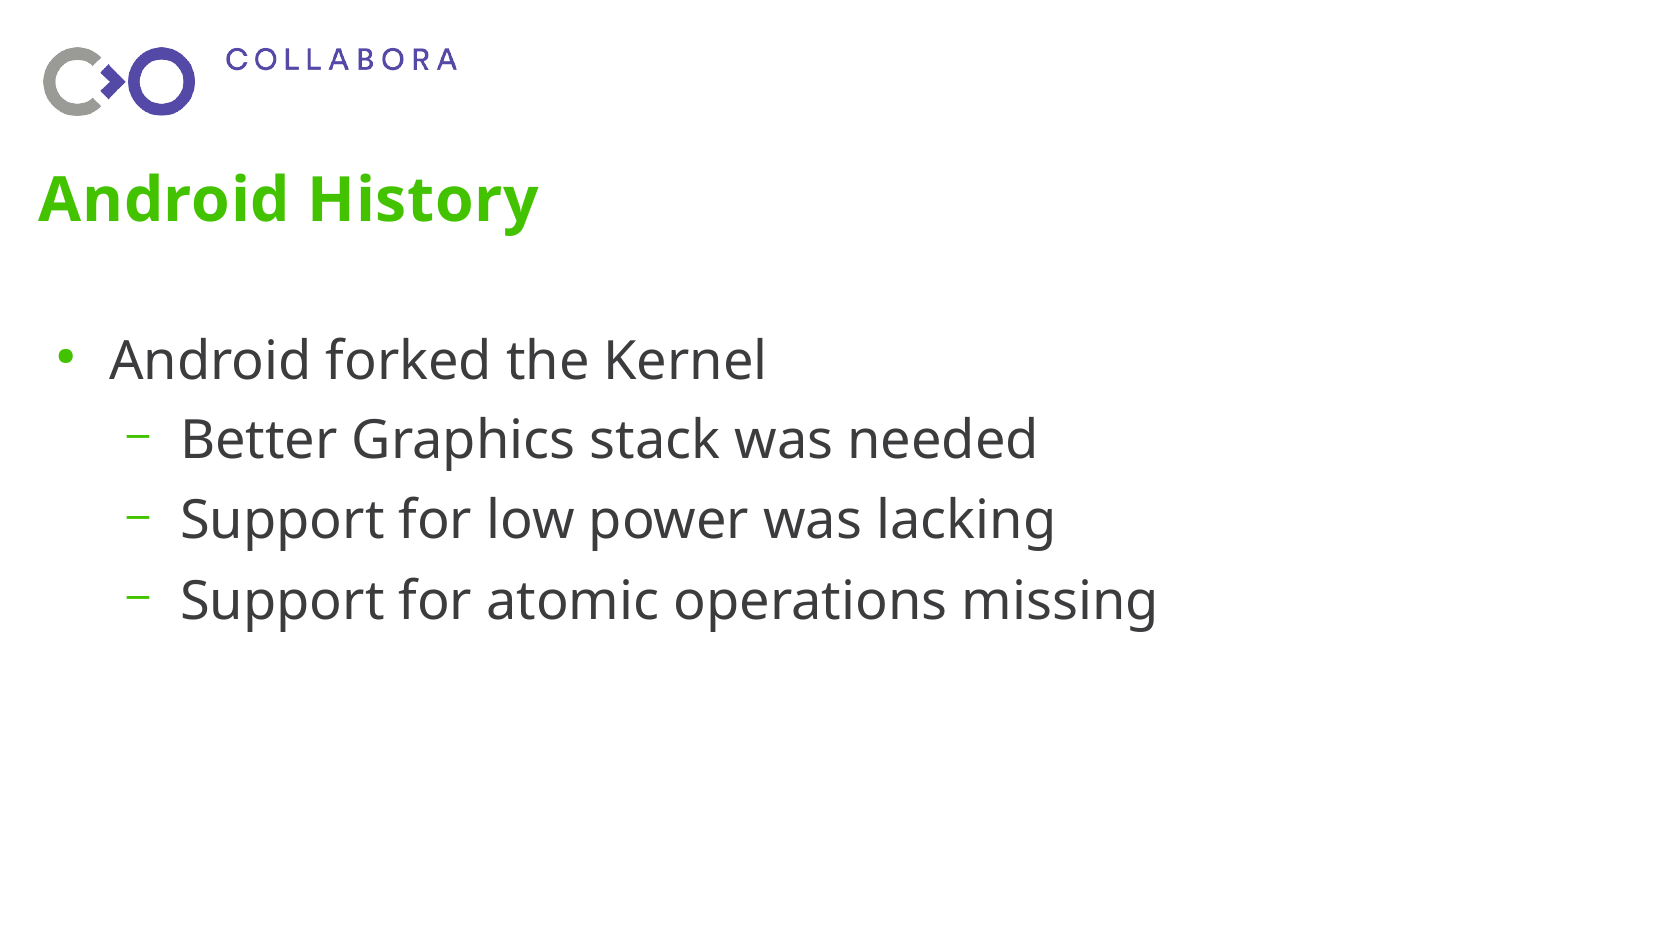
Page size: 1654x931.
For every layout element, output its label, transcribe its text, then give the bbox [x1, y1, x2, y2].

list Android forked the Kernel Better Graphics stack was needed Support for low power was lacking Support for atomic operations missing [38, 325, 1614, 581]
title Android History [38, 159, 1614, 216]
picture [43, 47, 457, 116]
